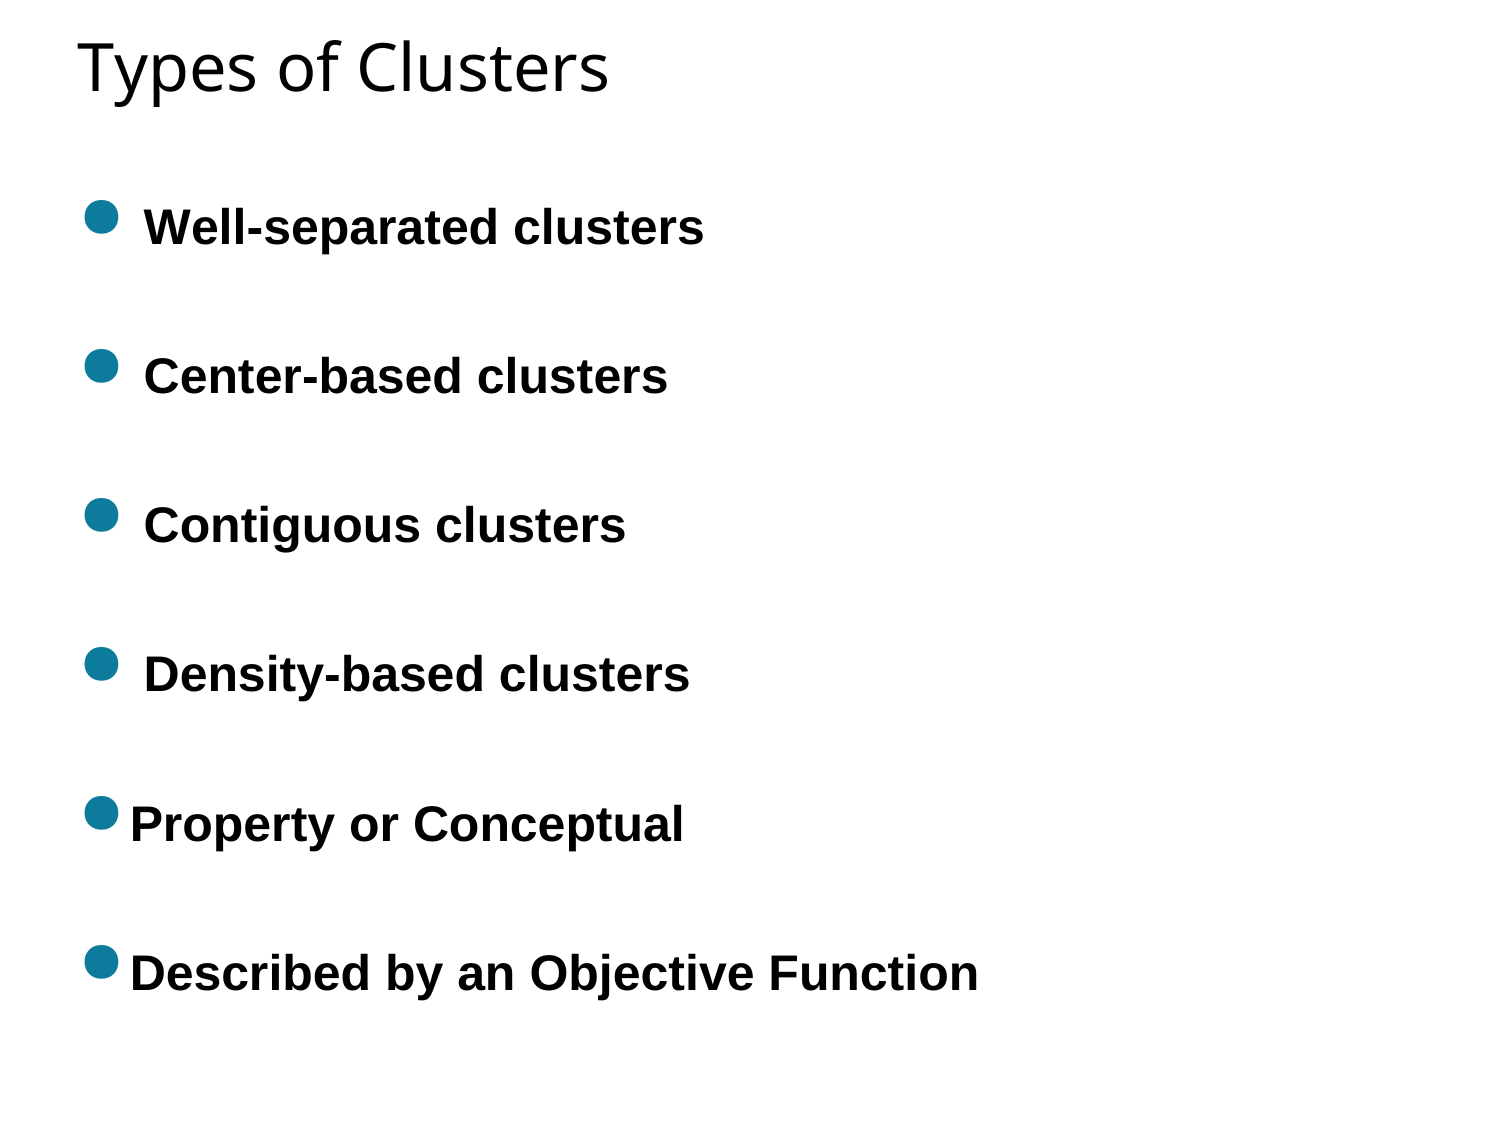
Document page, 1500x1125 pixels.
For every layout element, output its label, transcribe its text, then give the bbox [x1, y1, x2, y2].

text_box Types of Clusters [62, 24, 1421, 113]
text_box Well-separated clusters Center-based clusters Contiguous clusters Density-based clusters Property or Conceptual Described by an Objective Function [67, 187, 1433, 1038]
